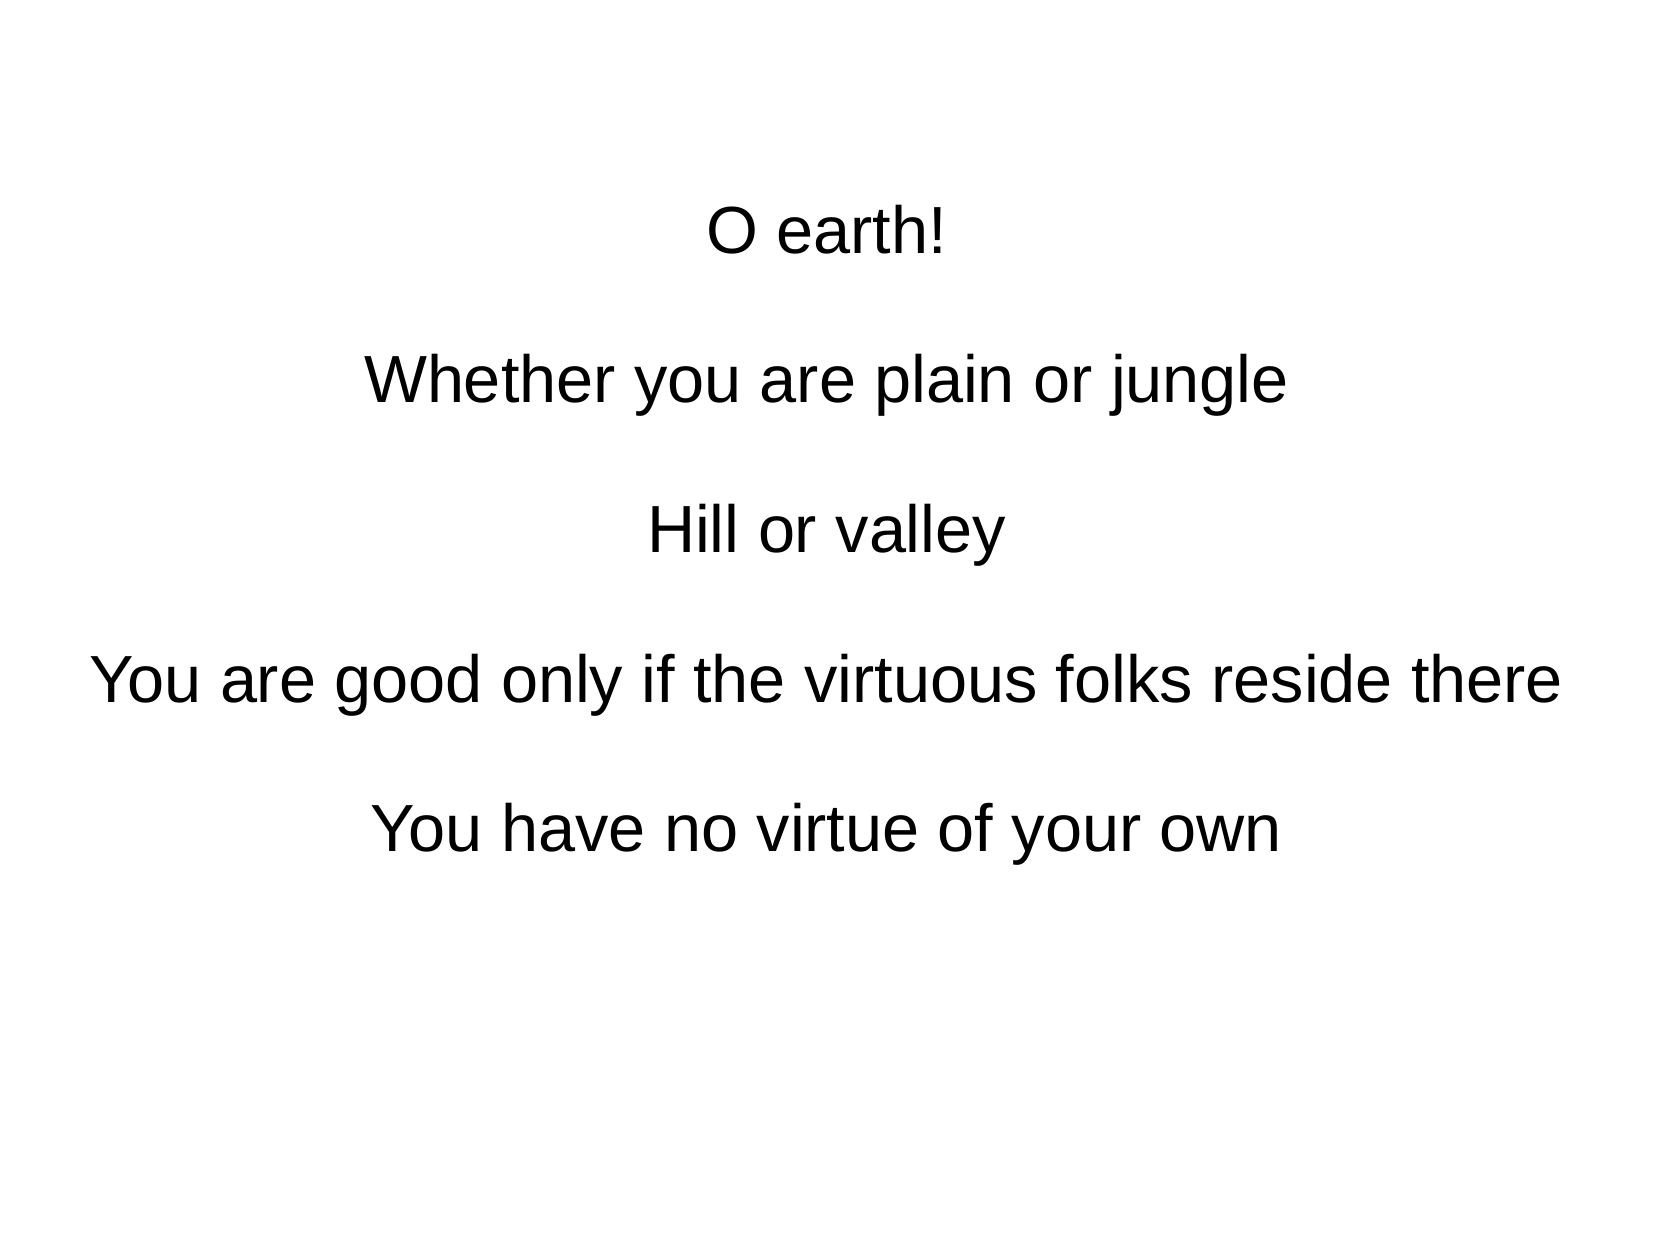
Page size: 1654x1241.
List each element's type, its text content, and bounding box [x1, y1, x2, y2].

subtitle O earth! Whether you are plain or jungle Hill or valley You are good only if the virtuous folks reside there You have no virtue of your own [82, 49, 1571, 1010]
